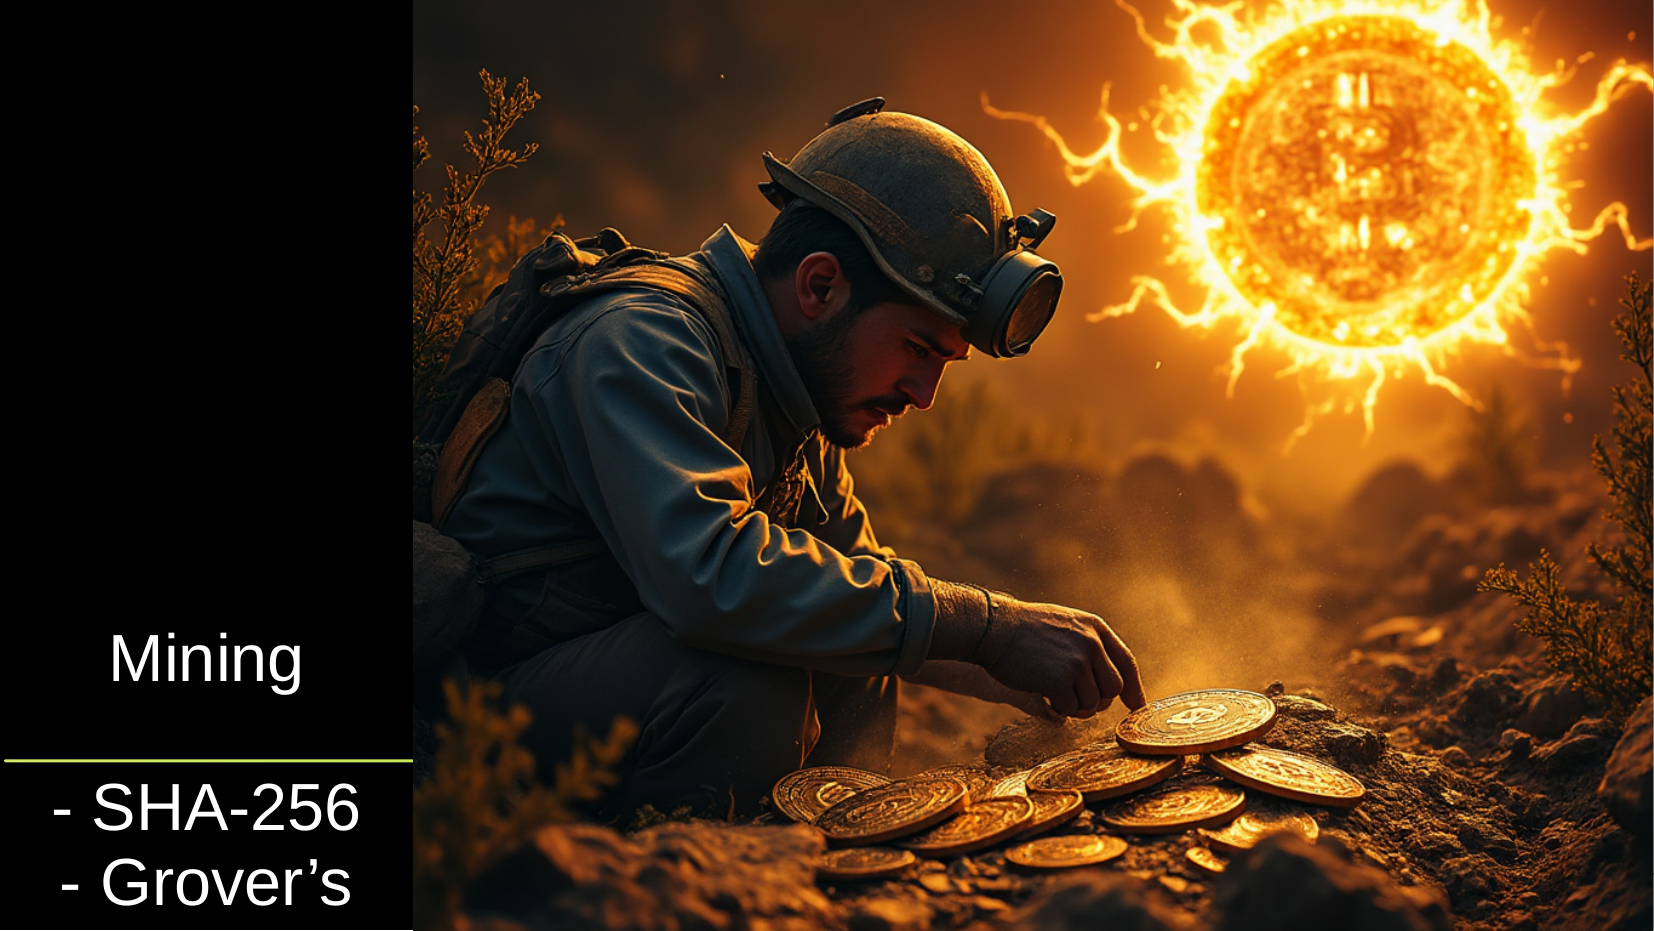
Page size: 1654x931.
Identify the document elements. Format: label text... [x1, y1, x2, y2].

subtitle Mining - SHA-256 - Grover’s [0, 609, 413, 931]
picture [413, 0, 1654, 931]
